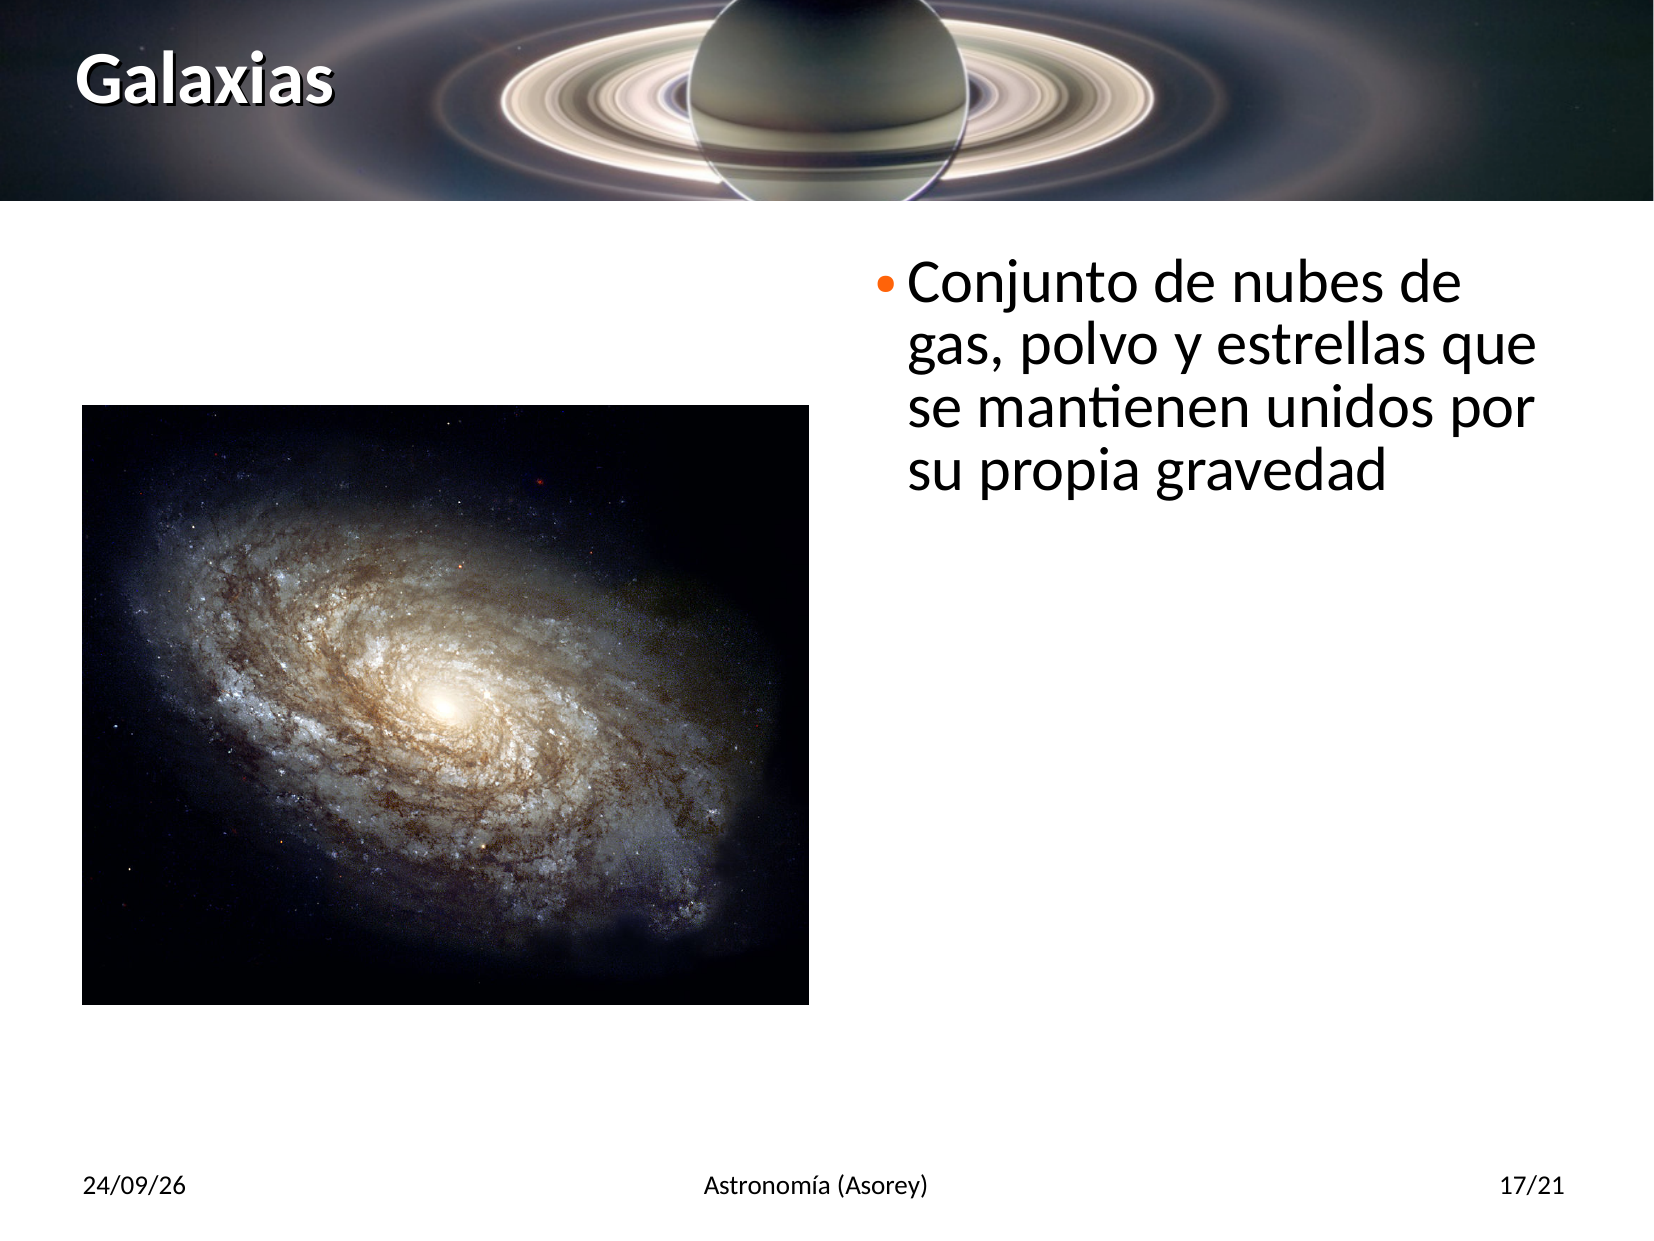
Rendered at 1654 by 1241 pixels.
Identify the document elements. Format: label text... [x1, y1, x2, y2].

list Conjunto de nubes de gas, polvo y estrellas que se mantienen unidos por su propia gravedad [845, 255, 1572, 1156]
picture [82, 405, 809, 1005]
title Galaxias [75, 19, 1564, 151]
picture [0, 0, 1654, 201]
